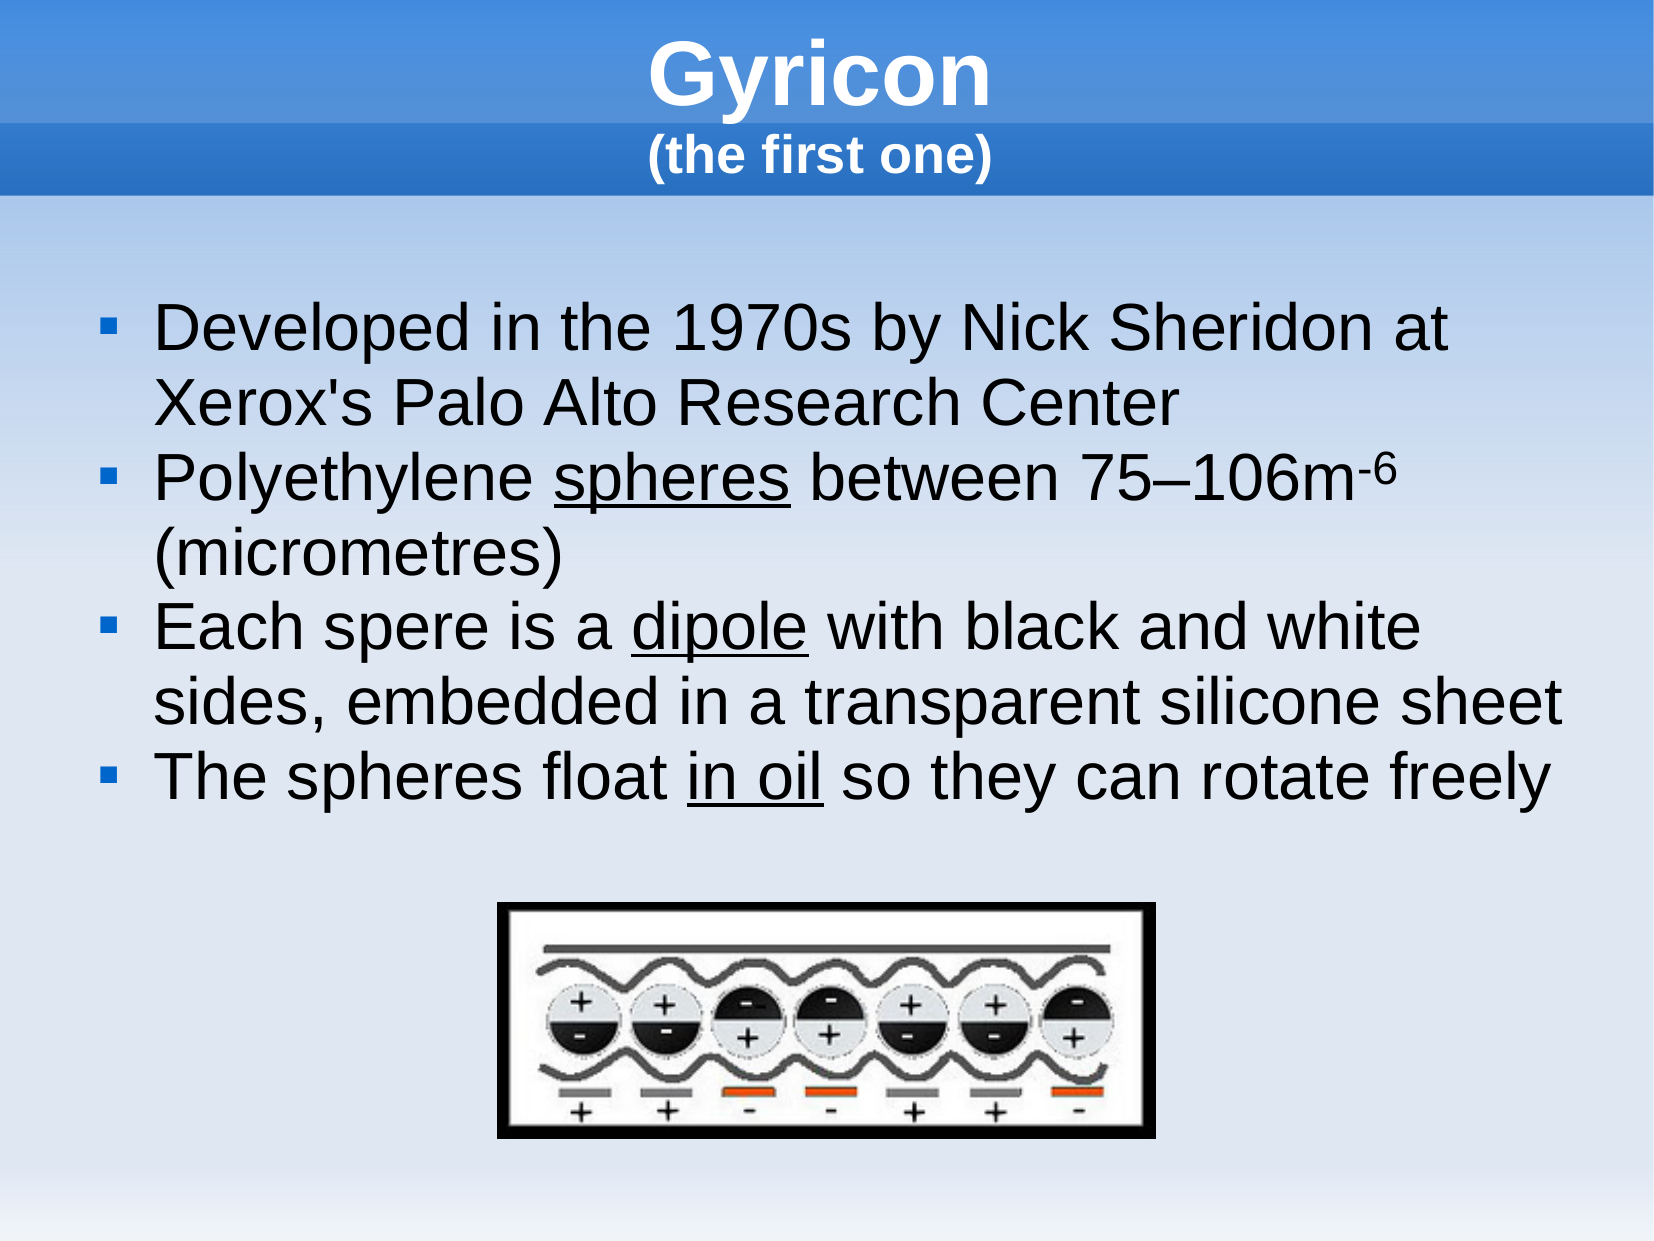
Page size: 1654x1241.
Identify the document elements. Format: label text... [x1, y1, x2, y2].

list Developed in the 1970s by Nick Sheridon at Xerox's Palo Alto Research Center Polyethylene spheres between 75–106m-6 (micrometres) Each spere is a dipole with black and white sides, embedded in a transparent silicone sheet The spheres float in oil so they can rotate freely [82, 290, 1571, 1094]
title Gyricon (the first one) [76, 7, 1565, 200]
picture [0, 0, 1654, 1241]
